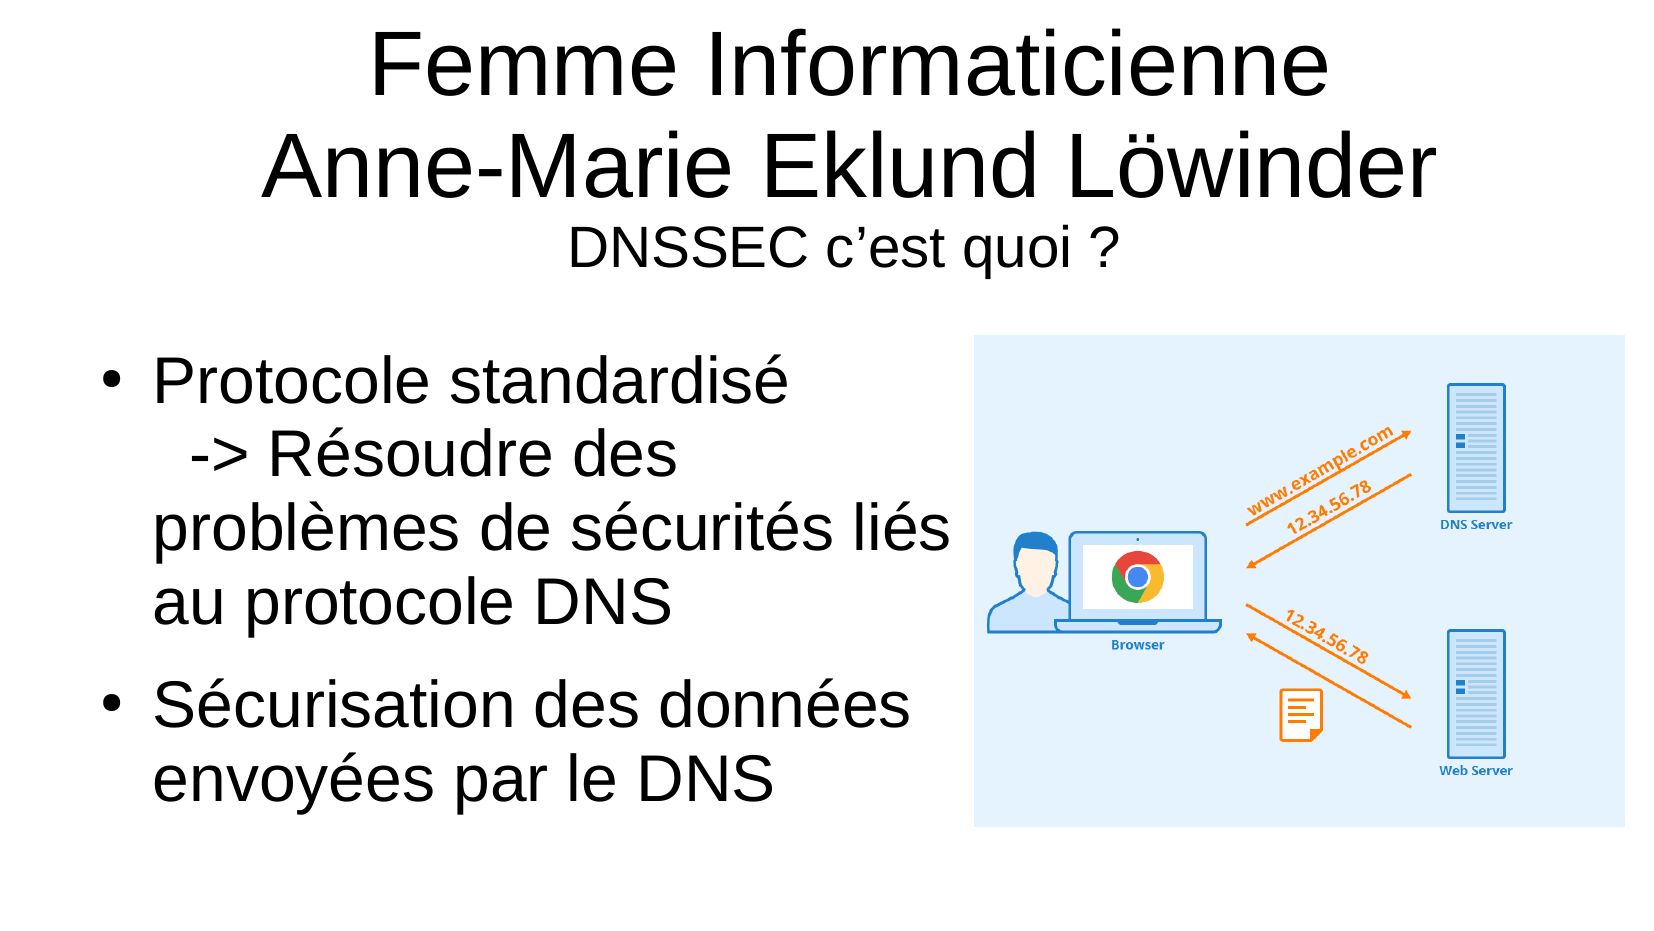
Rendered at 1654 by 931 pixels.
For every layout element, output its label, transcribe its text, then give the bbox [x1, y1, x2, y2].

title DNSSEC c’est quoi ? [100, 169, 1589, 325]
picture [974, 335, 1625, 827]
list Protocole standardisé -> Résoudre des problèmes de sécurités liés au protocole DNS Sécurisation des données envoyées par le DNS [82, 343, 974, 816]
title Femme Informaticienne Anne-Marie Eklund Löwinder [106, 12, 1595, 218]
